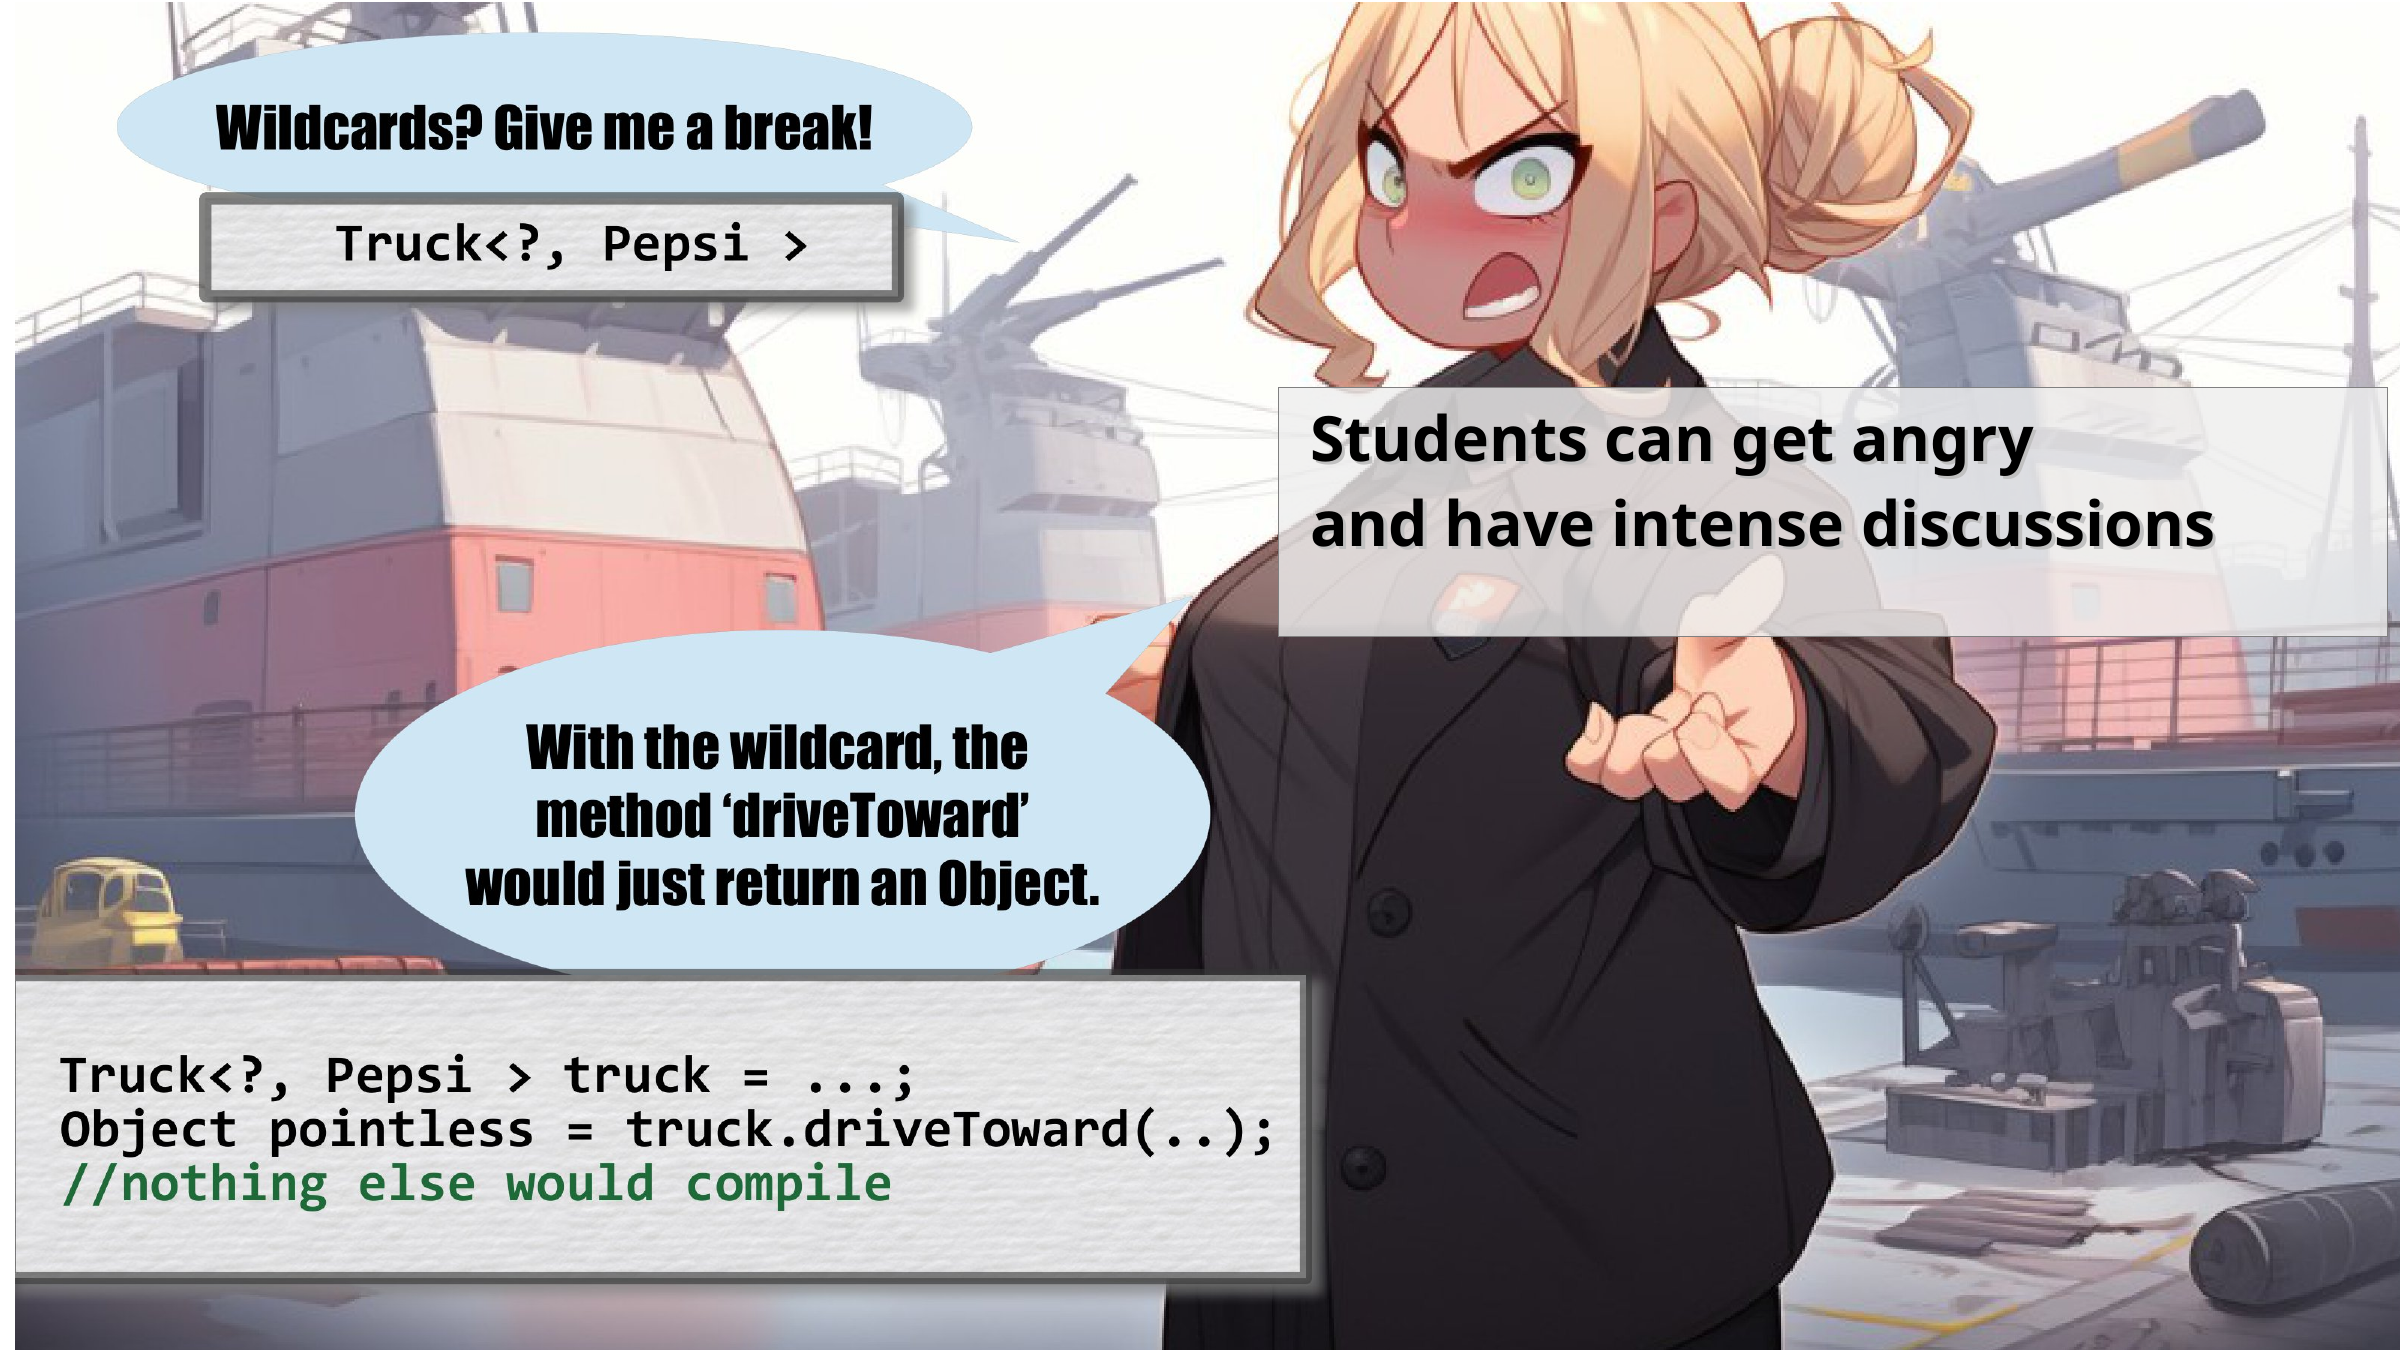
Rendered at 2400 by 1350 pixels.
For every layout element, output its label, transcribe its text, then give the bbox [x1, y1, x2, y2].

text_box Students can get angry and have intense discussions [1278, 387, 2388, 637]
picture [15, 2, 2400, 1350]
